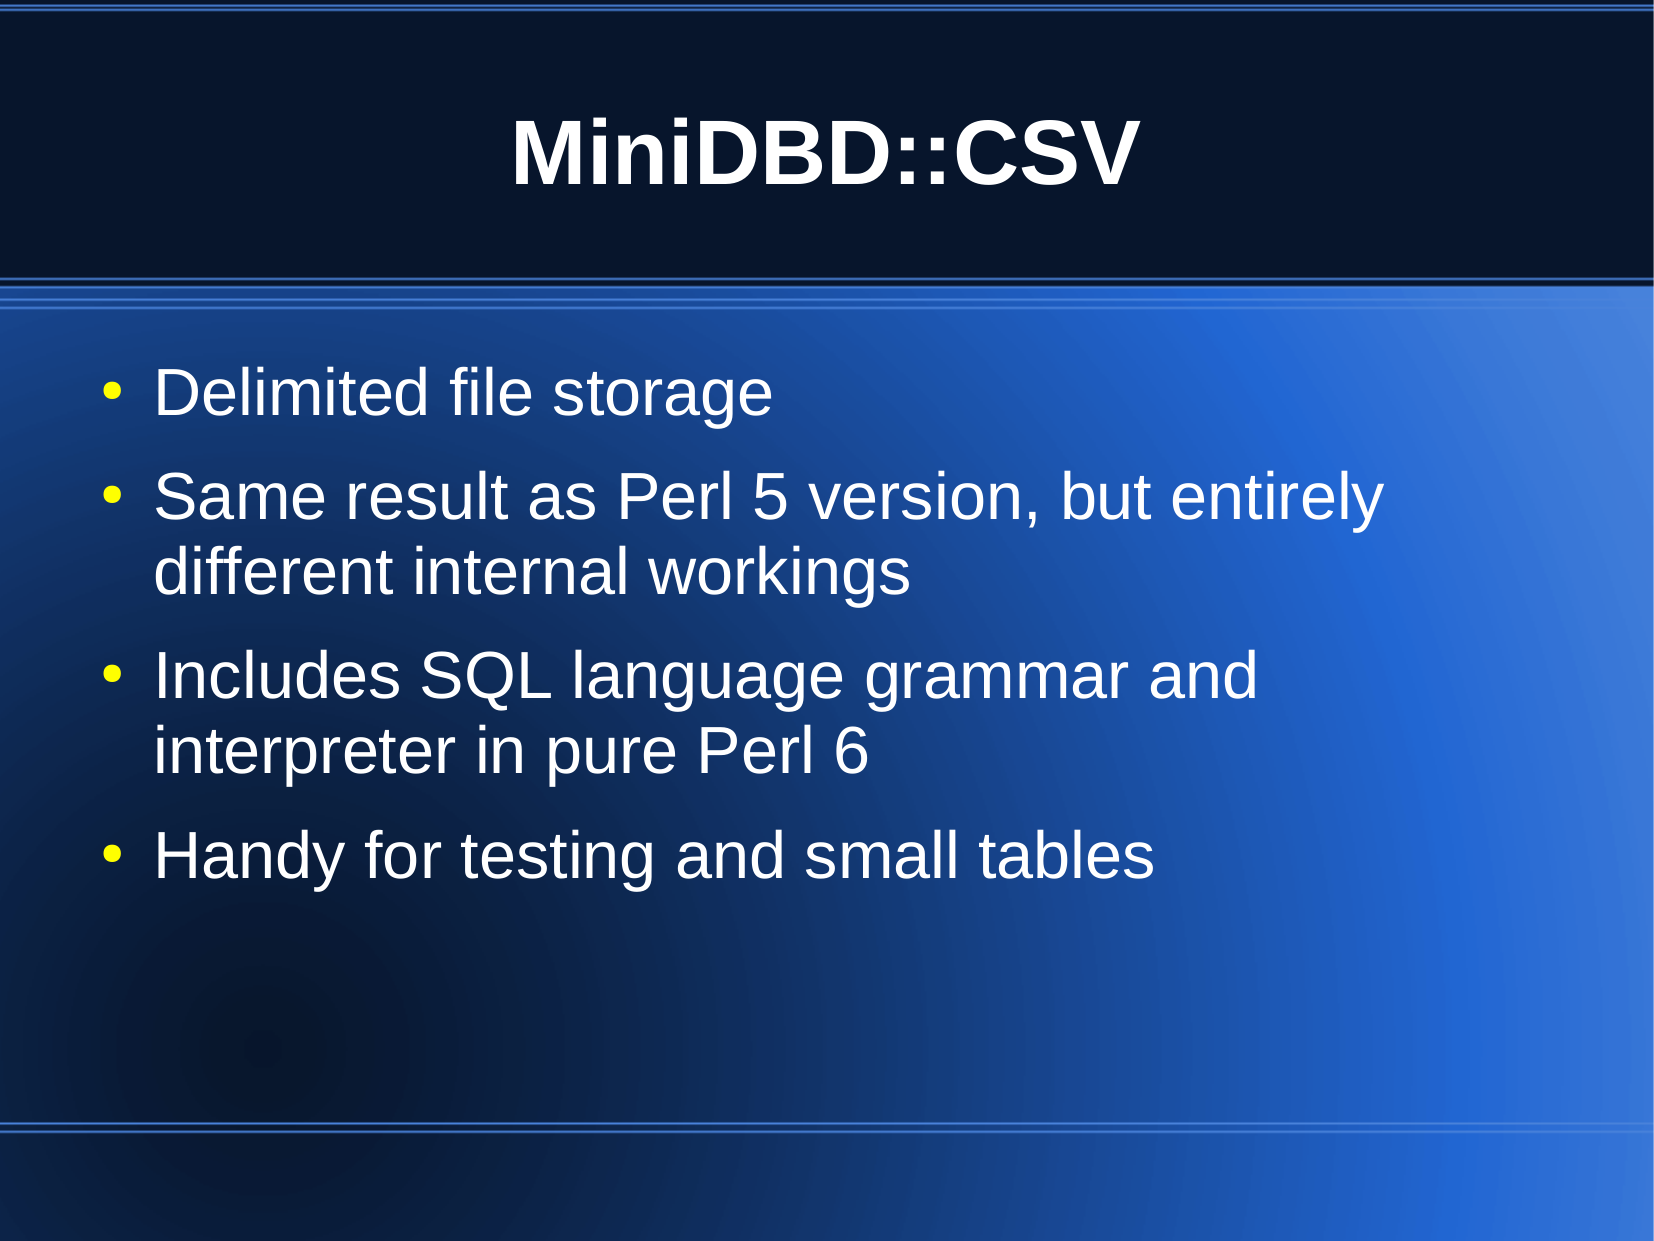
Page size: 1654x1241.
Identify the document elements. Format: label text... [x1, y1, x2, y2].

picture [0, 0, 1654, 1241]
title MiniDBD::CSV [82, 56, 1571, 250]
list Delimited file storage Same result as Perl 5 version, but entirely different internal workings Includes SQL language grammar and interpreter in pure Perl 6 Handy for testing and small tables [82, 355, 1571, 1159]
